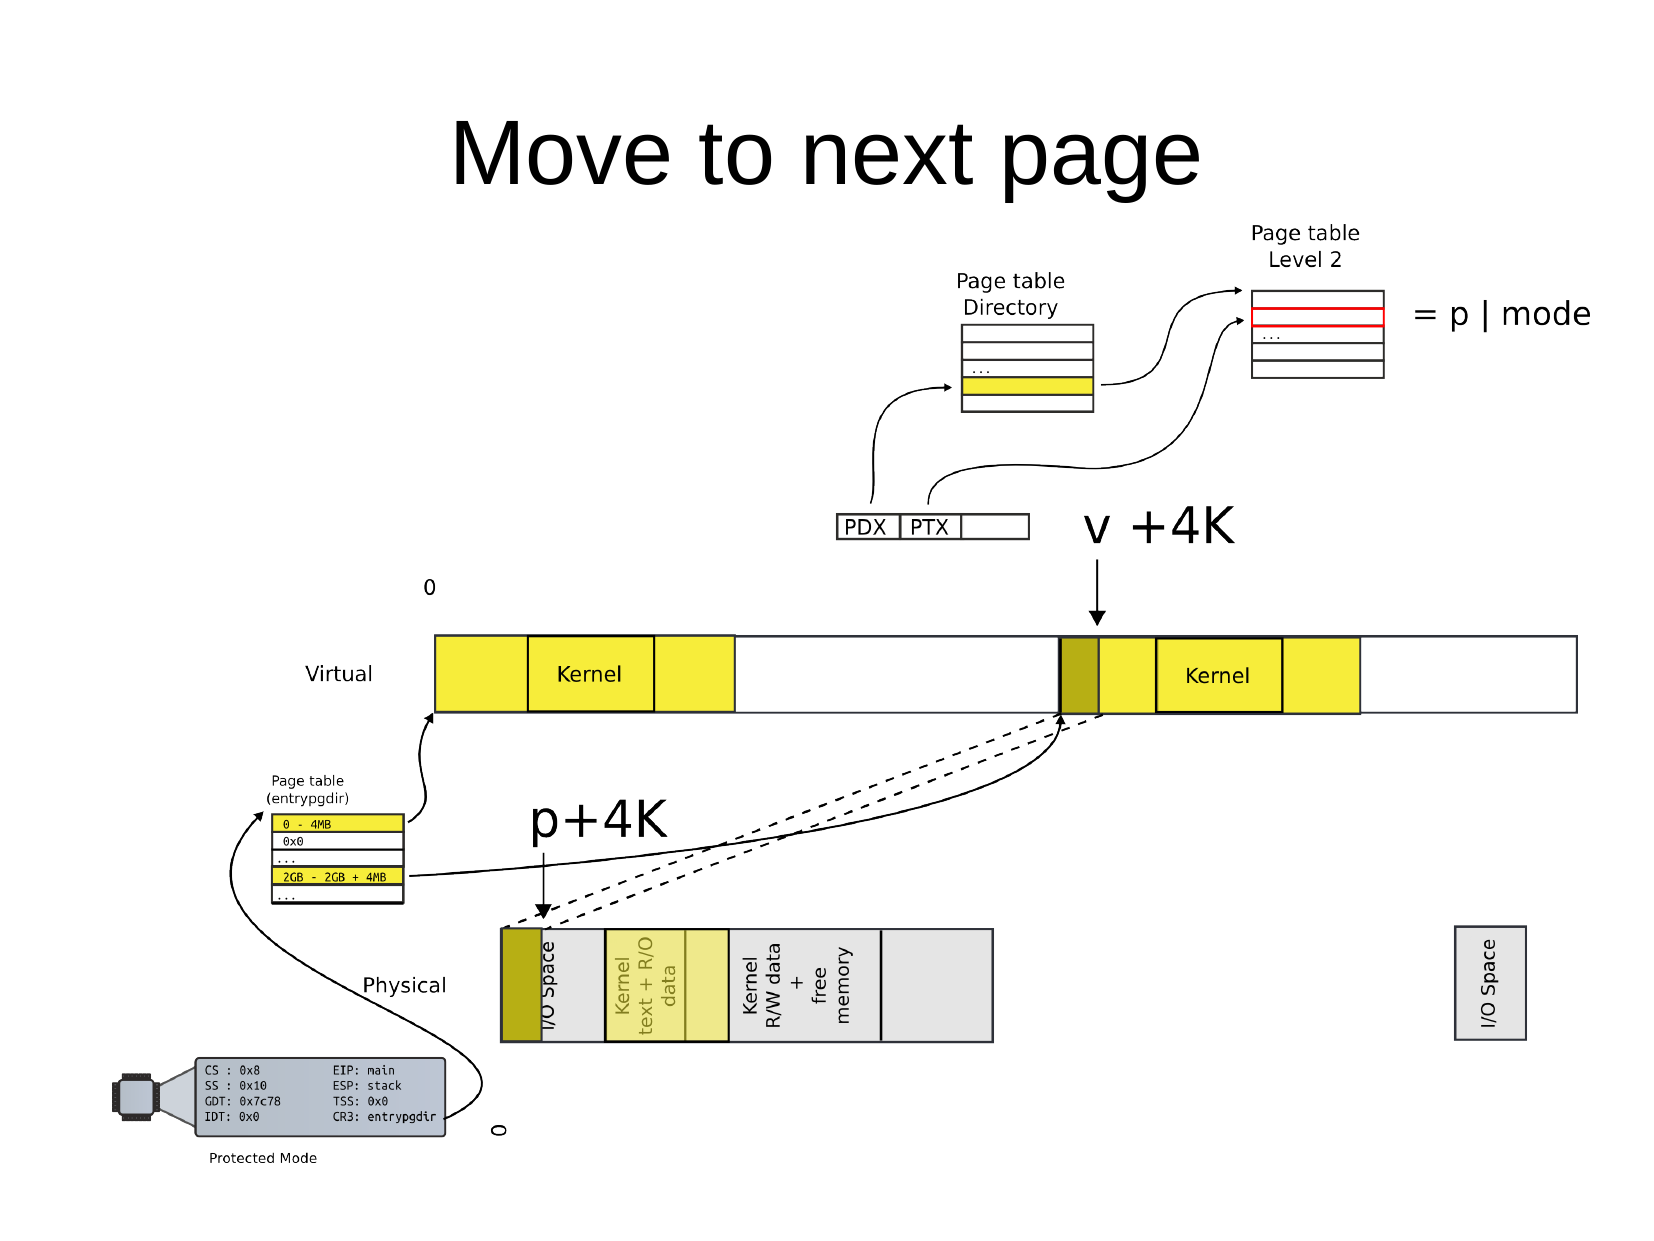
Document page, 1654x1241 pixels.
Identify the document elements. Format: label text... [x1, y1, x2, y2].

title Move to next page [82, 49, 1571, 257]
picture [112, 224, 1590, 1163]
